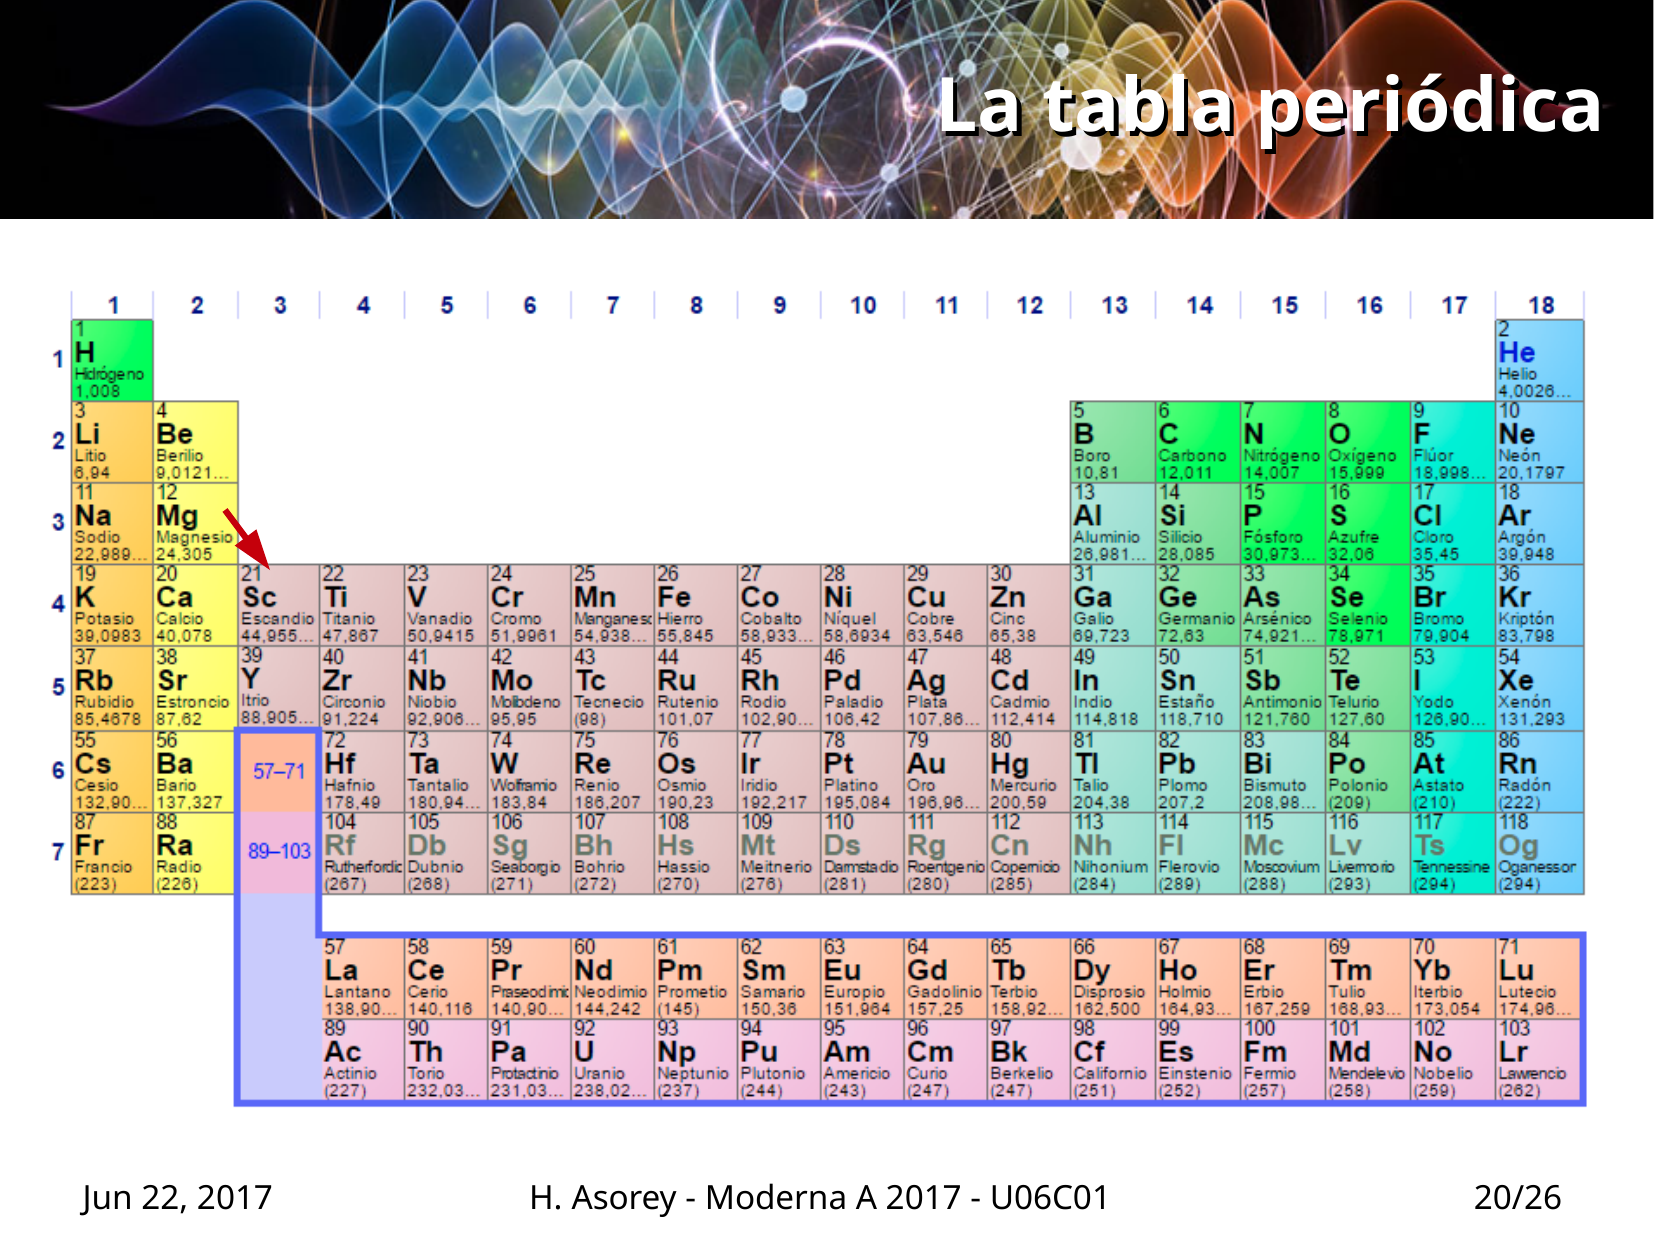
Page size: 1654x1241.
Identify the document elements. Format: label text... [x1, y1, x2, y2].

picture [0, 0, 1654, 219]
picture [45, 288, 1606, 1121]
title La tabla periódica [45, 15, 1606, 191]
